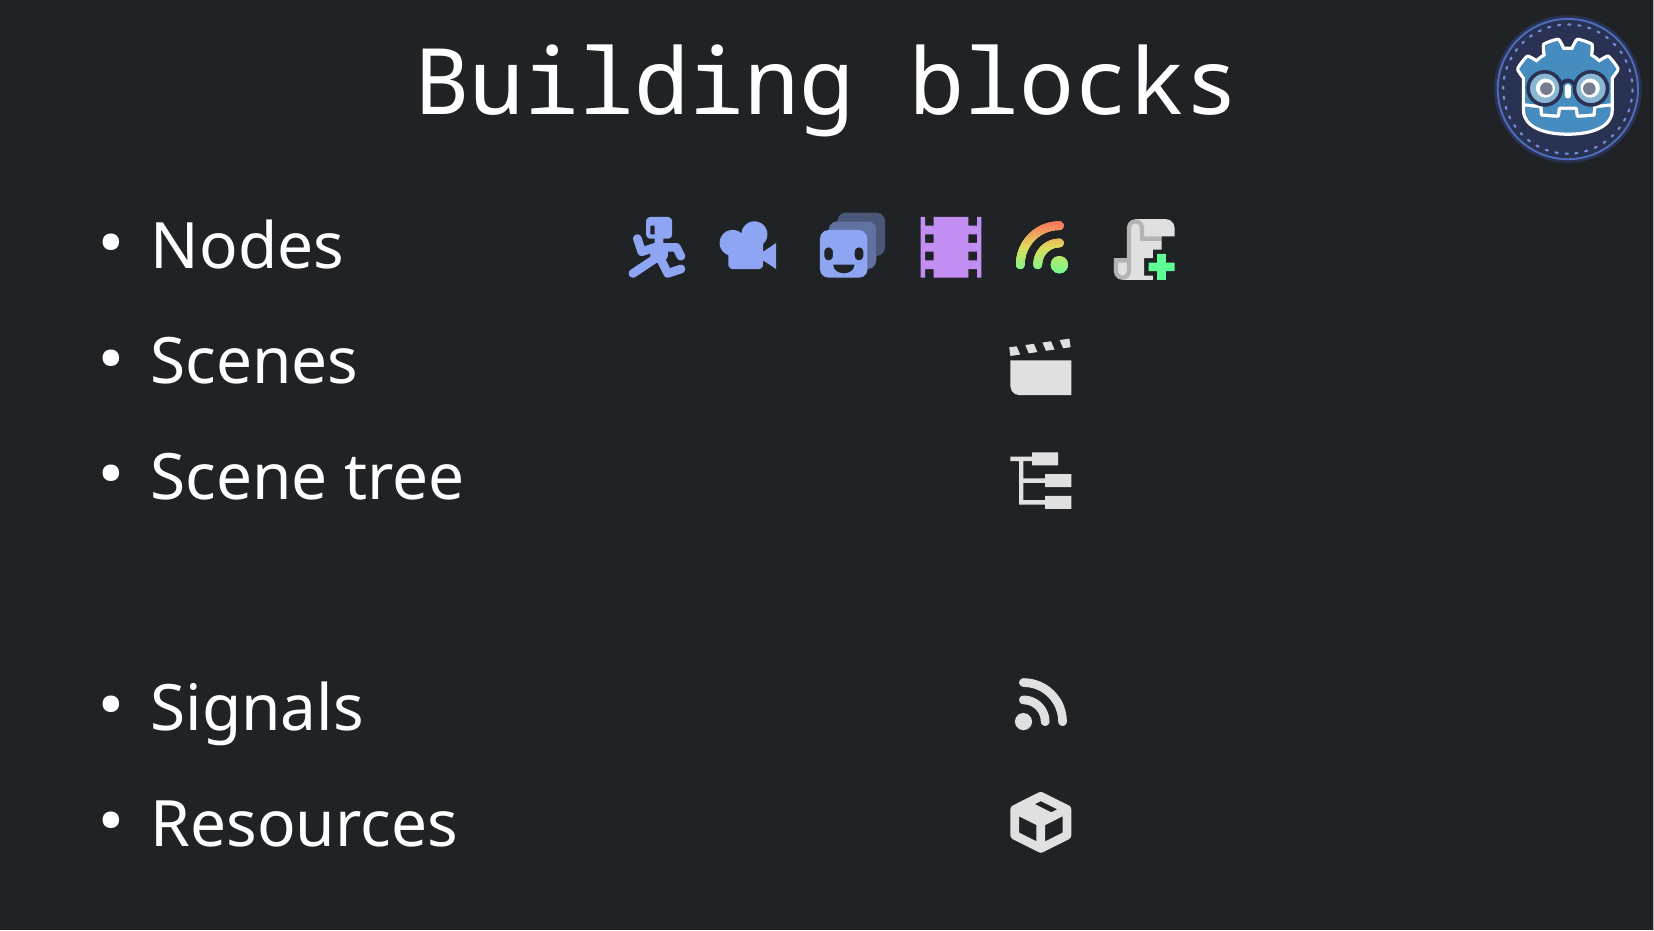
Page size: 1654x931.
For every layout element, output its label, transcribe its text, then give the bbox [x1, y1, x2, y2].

picture [713, 210, 788, 285]
title Building blocks [82, 1, 1571, 157]
picture [1107, 212, 1182, 287]
picture [620, 210, 694, 285]
picture [1005, 210, 1079, 285]
list Nodes Scenes Scene tree Signals Resources [82, 199, 1571, 869]
picture [1493, 15, 1642, 163]
picture [914, 210, 988, 285]
picture [1003, 667, 1078, 742]
picture [1003, 445, 1078, 520]
picture [813, 210, 888, 285]
picture [1003, 327, 1078, 402]
picture [1003, 785, 1078, 860]
